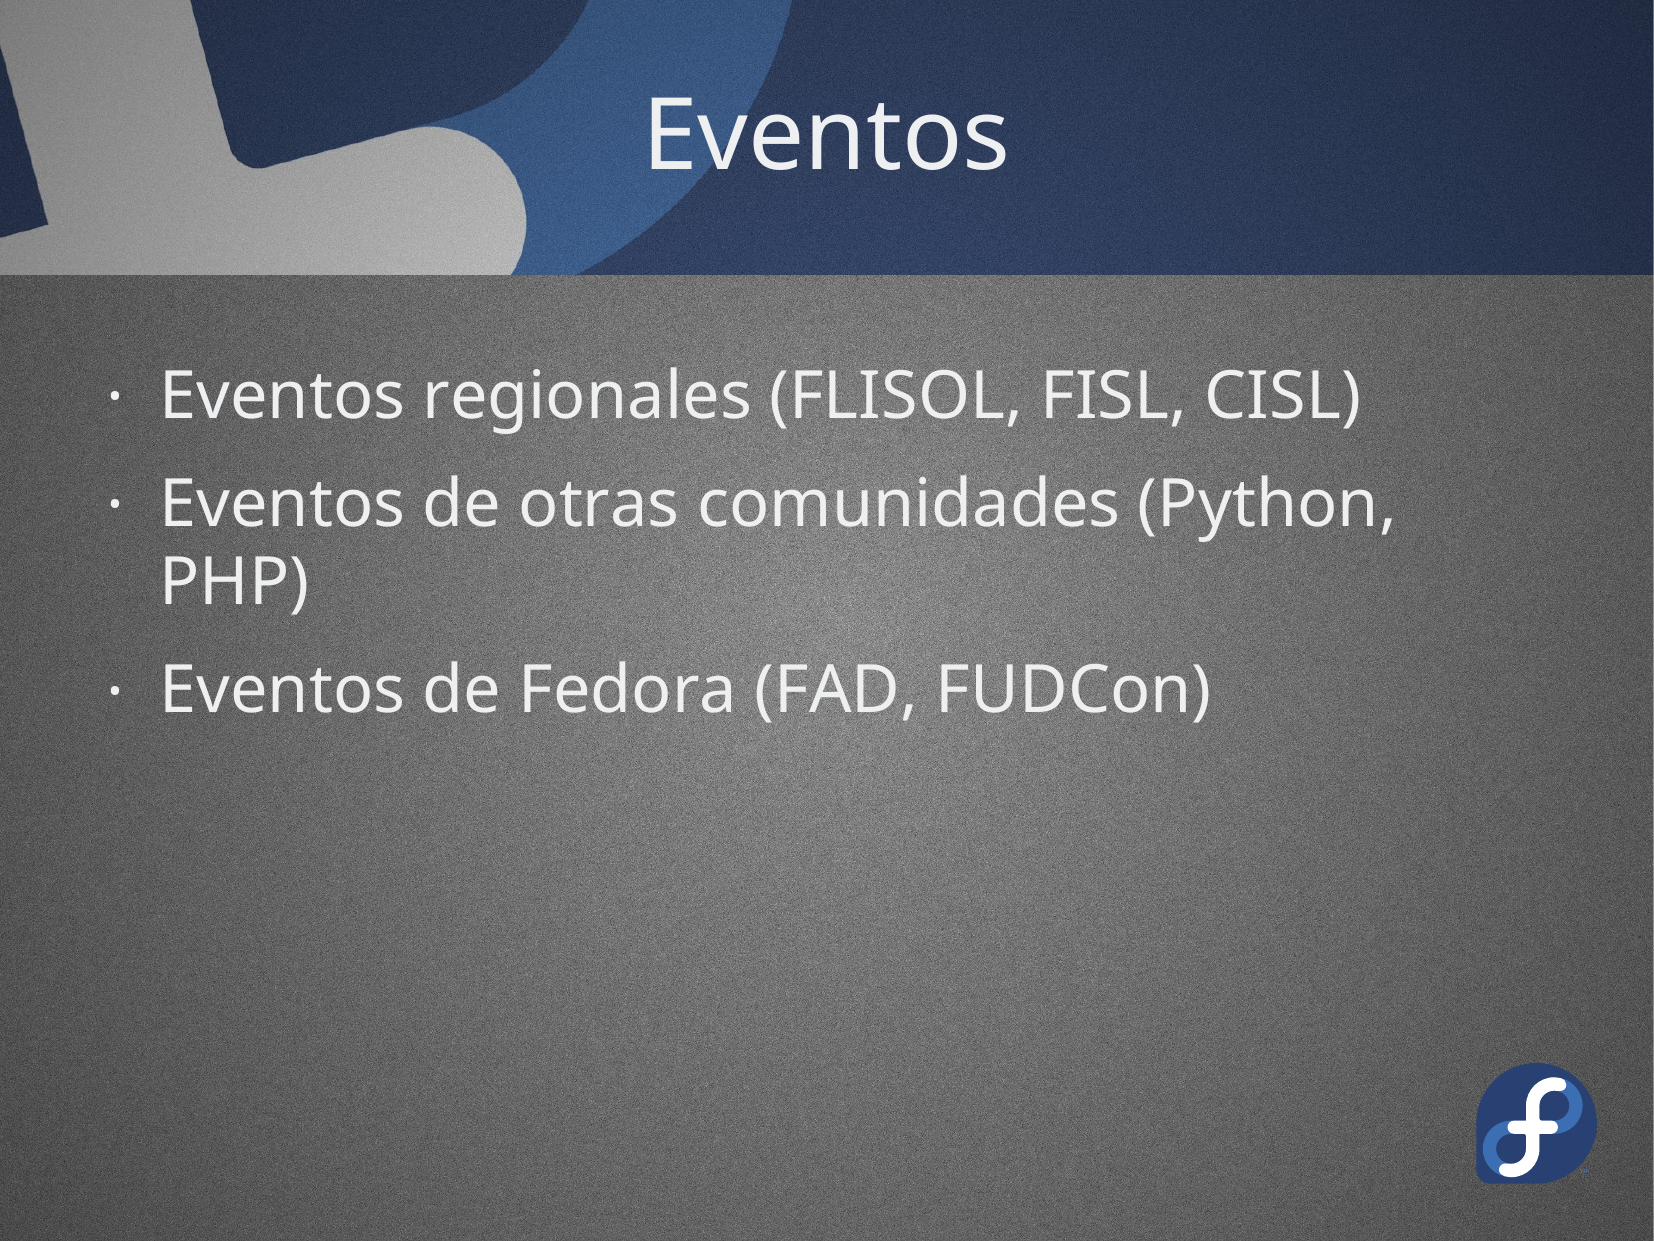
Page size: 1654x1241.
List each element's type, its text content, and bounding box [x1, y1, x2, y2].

picture [0, 0, 1654, 1241]
text_box Eventos [88, 29, 1565, 237]
text_box Eventos regionales (FLISOL, FISL, CISL) Eventos de otras comunidades (Python, PHP) Eventos de Fedora (FAD, FUDCon) [88, 354, 1565, 1064]
